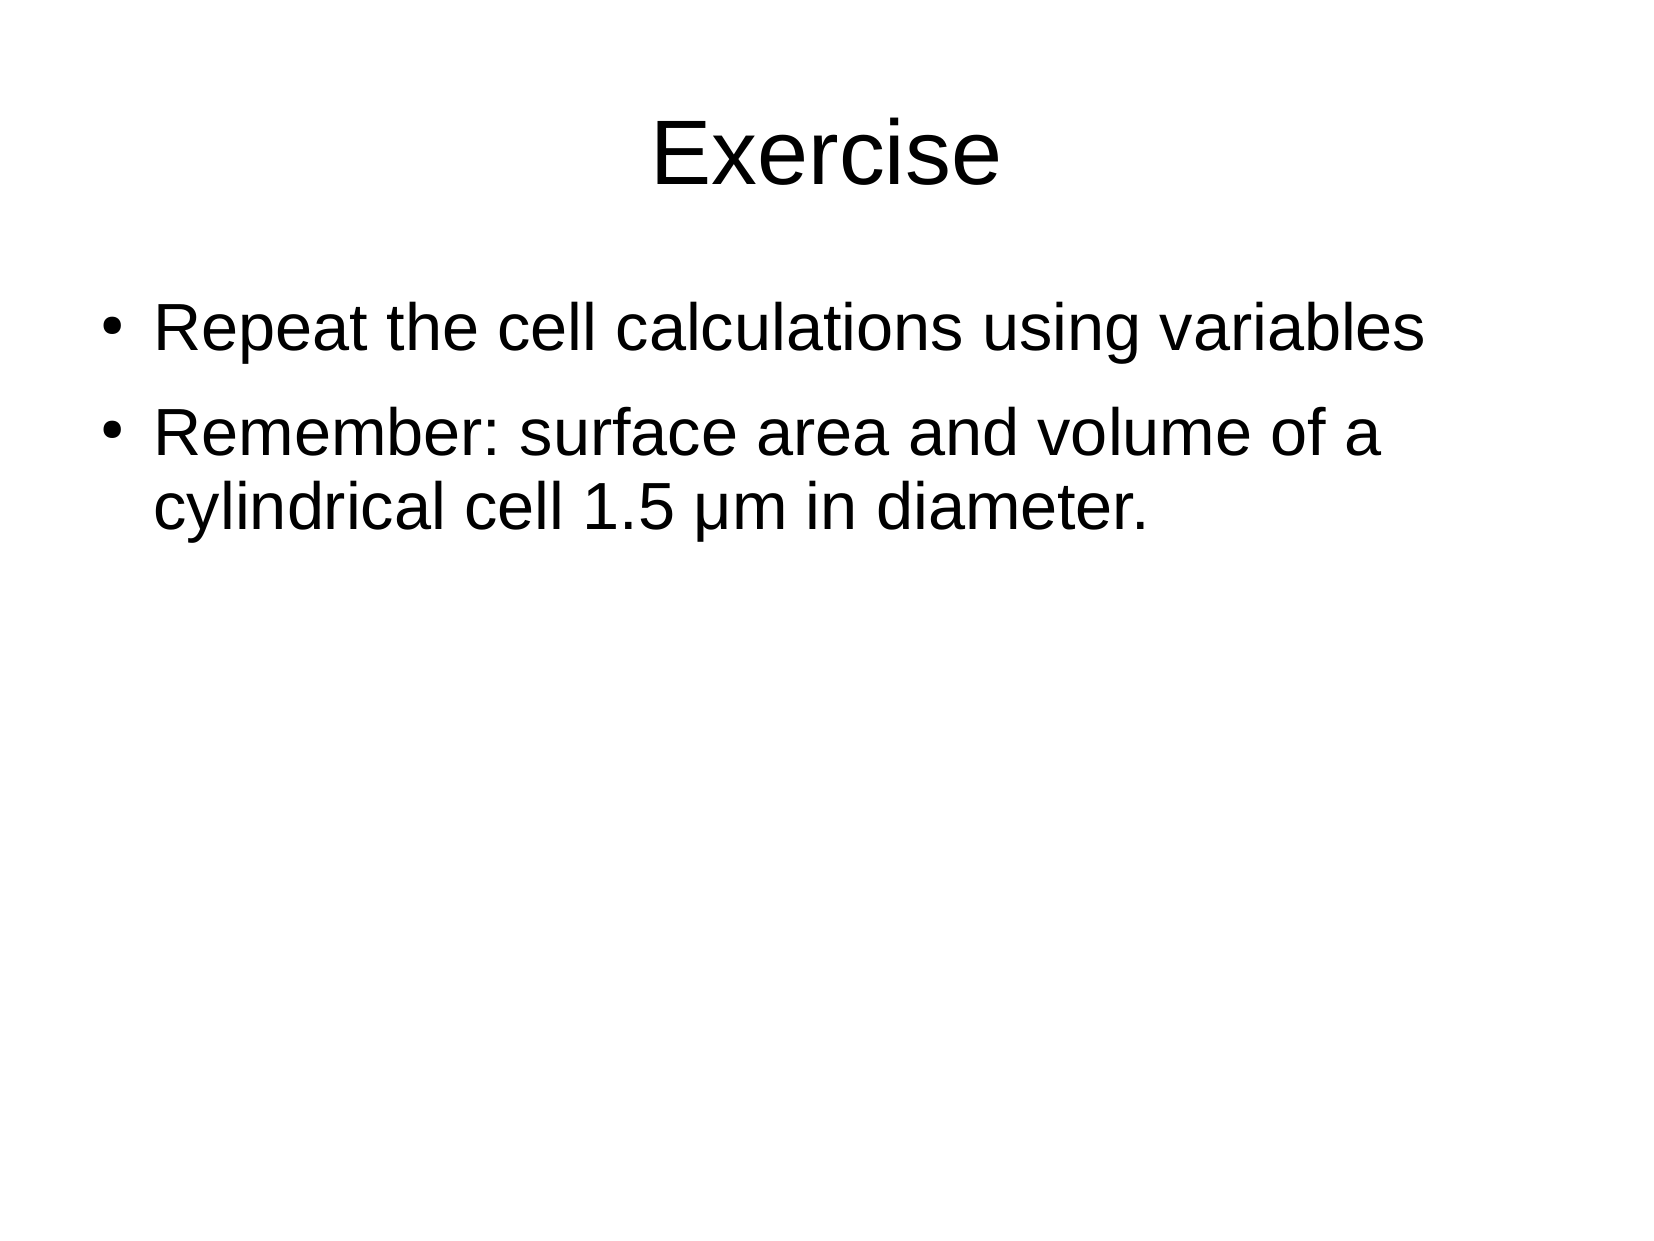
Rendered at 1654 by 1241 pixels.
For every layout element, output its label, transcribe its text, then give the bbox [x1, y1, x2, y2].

list Repeat the cell calculations using variables Remember: surface area and volume of a cylindrical cell 1.5 μm in diameter. [82, 290, 1571, 1170]
title Exercise [82, 49, 1571, 257]
